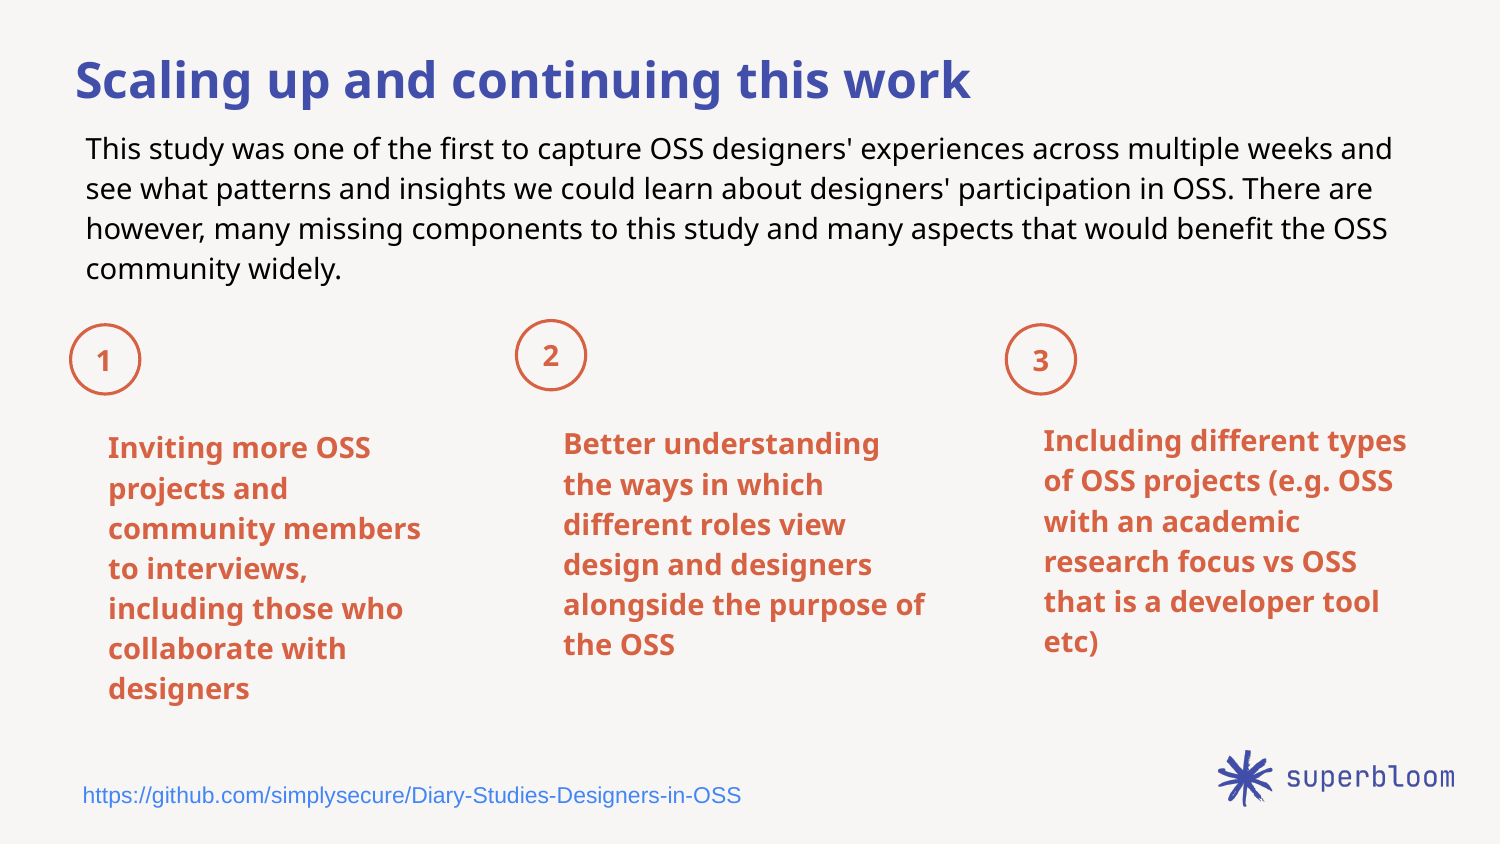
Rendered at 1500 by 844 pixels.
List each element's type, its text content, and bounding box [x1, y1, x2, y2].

text_box Including different types of OSS projects (e.g. OSS with an academic research focus vs OSS that is a developer tool etc) [1006, 402, 1454, 783]
text_box 2 [516, 320, 586, 390]
text_box https://github.com/simplysecure/Diary-Studies-Designers-in-OSS [67, 765, 786, 824]
picture [1218, 750, 1454, 807]
text_box 1 [70, 324, 140, 395]
text_box 3 [1006, 324, 1076, 395]
text_box Inviting more OSS projects and community members to interviews, including those who collaborate with designers [70, 409, 484, 765]
text_box Better understanding the ways in which different roles view design and designers alongside the purpose of the OSS [525, 405, 973, 718]
text_box Scaling up and continuing this work [0, 0, 1500, 181]
text_box This study was one of the first to capture OSS designers' experiences across multiple weeks and see what patterns and insights we could learn about designers' participation in OSS. There are however, many missing components to this study and many aspects that would benefit the OSS community widely. [70, 110, 1444, 301]
